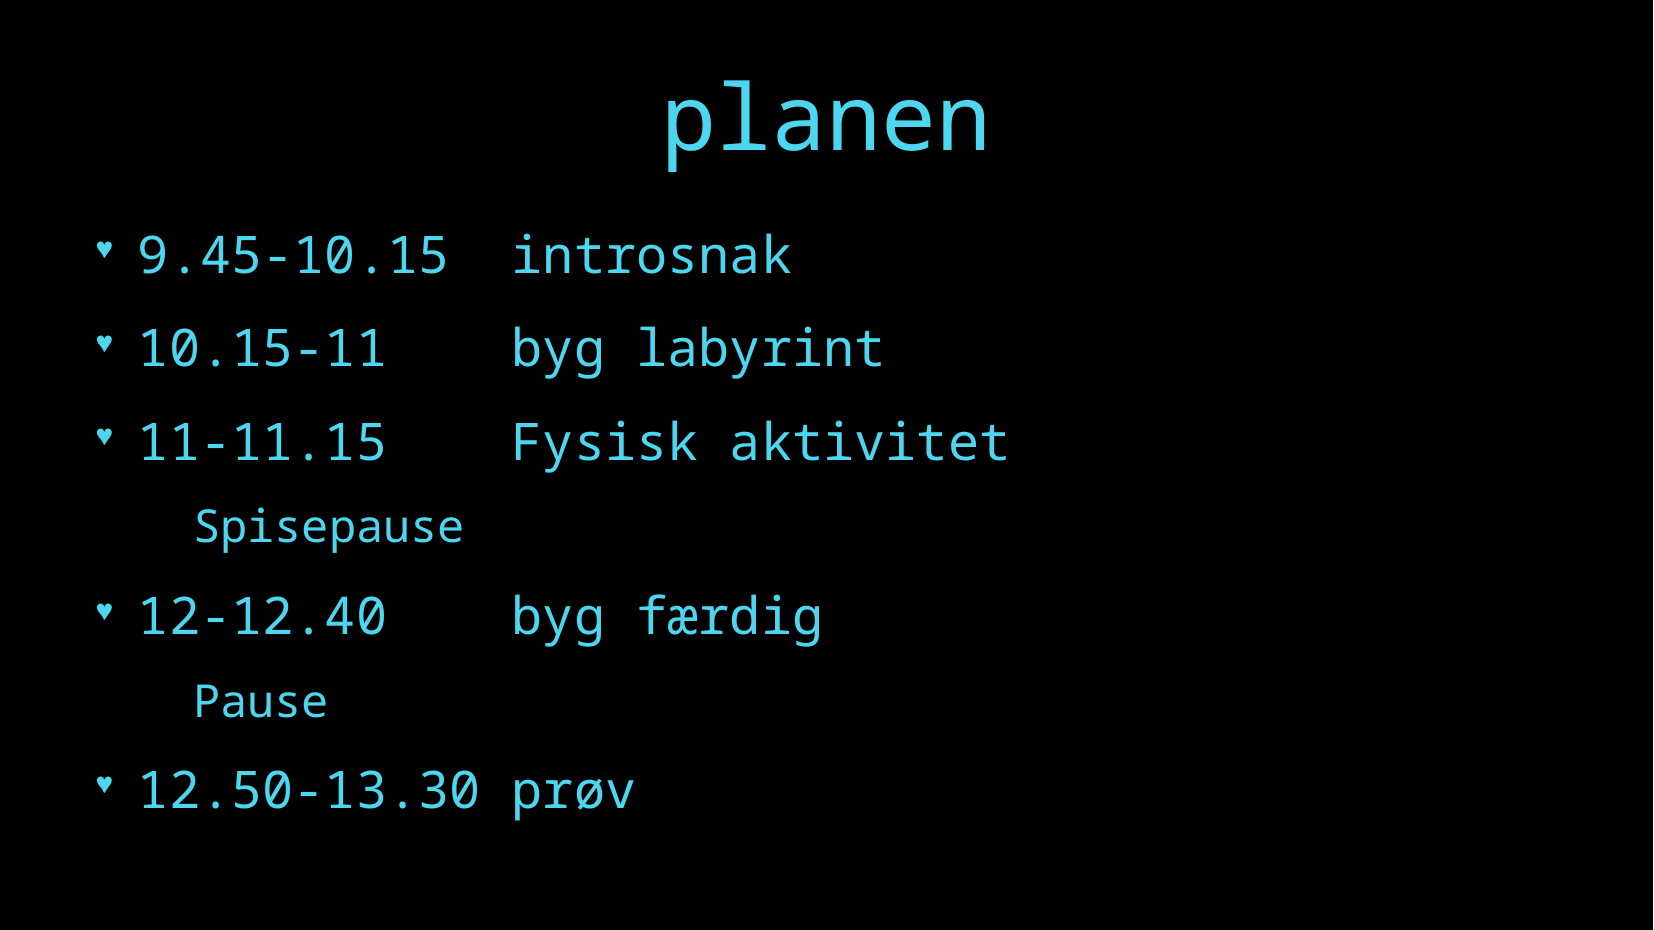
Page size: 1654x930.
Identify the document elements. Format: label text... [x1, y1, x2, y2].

title planen [82, 37, 1571, 193]
list 9.45-10.15 introsnak 10.15-11 byg labyrint 11-11.15 Fysisk aktivitet Spisepause 12-12.40 byg færdig Pause 12.50-13.30 prøv [82, 217, 1571, 826]
